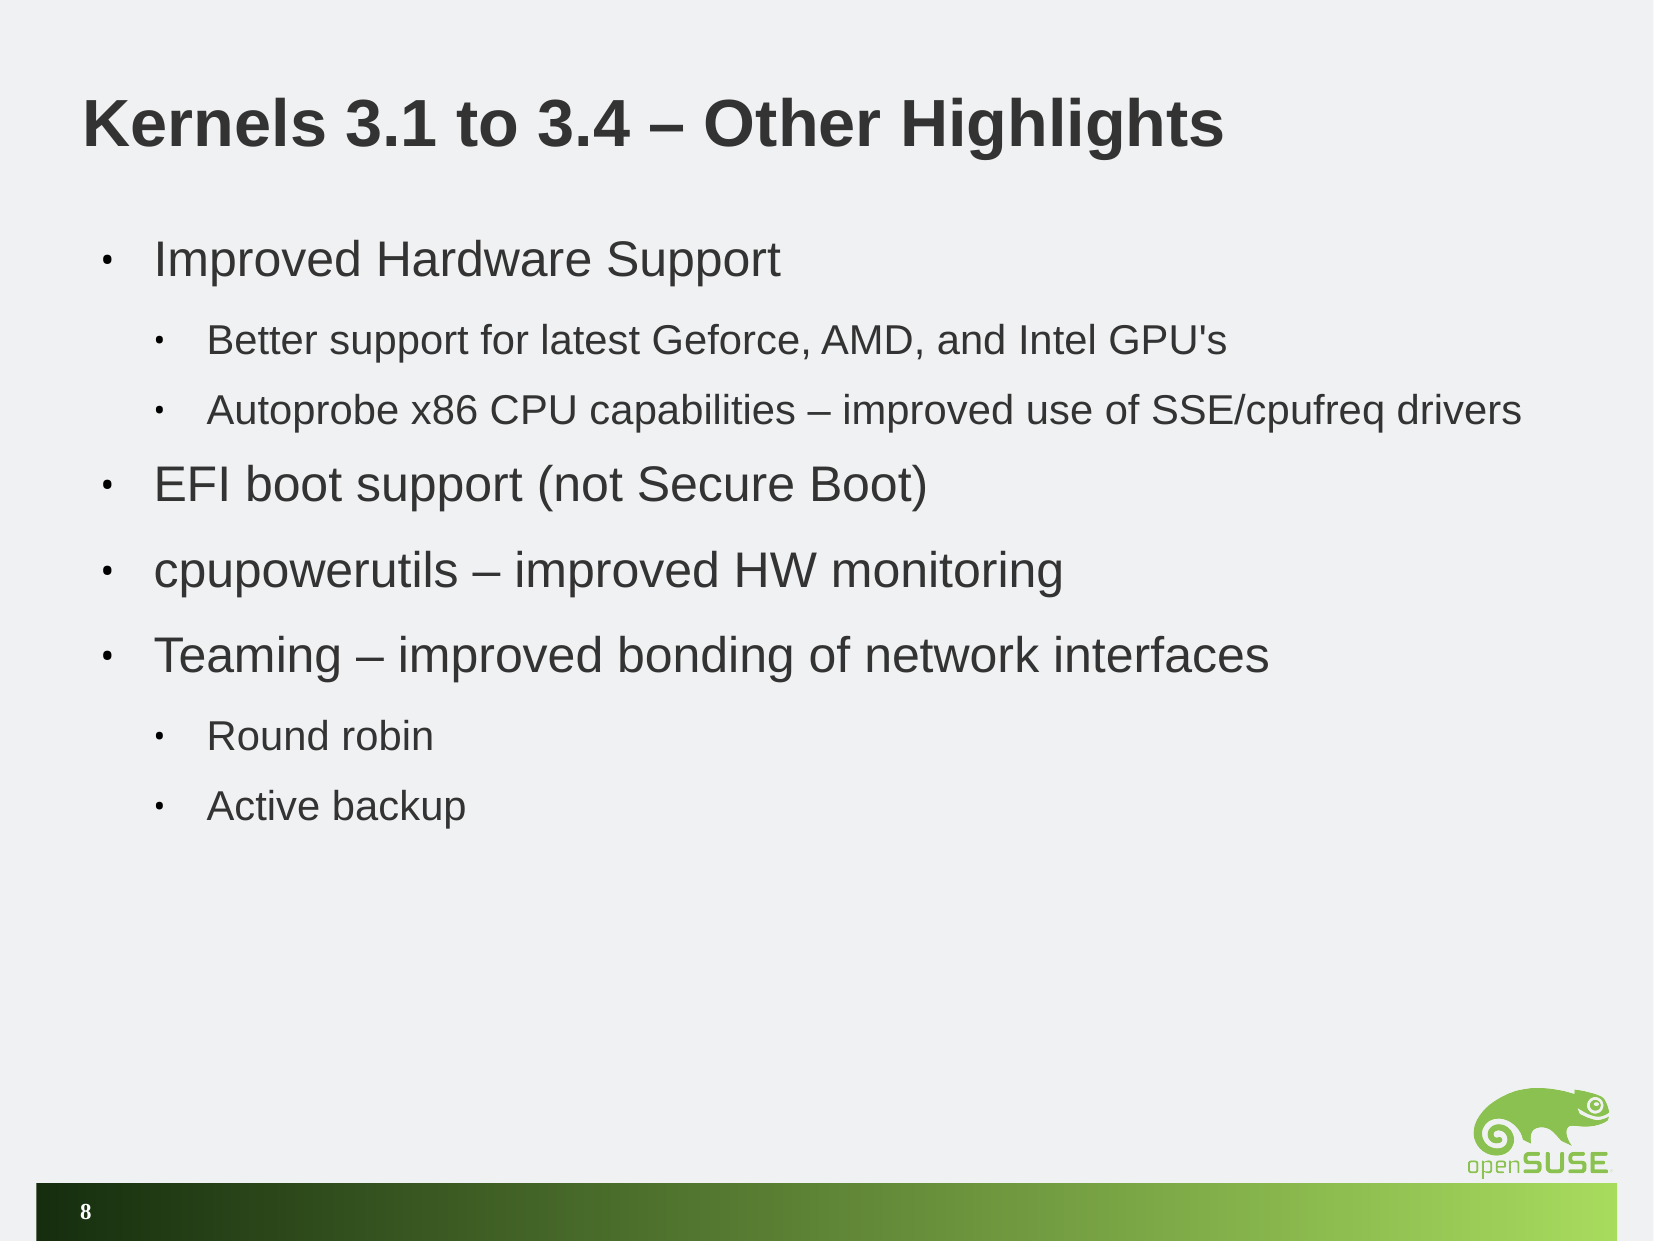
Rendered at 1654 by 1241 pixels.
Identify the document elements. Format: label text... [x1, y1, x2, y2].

title Kernels 3.1 to 3.4 – Other Highlights [82, 49, 1571, 198]
picture [0, 0, 1654, 1241]
list Improved Hardware Support Better support for latest Geforce, AMD, and Intel GPU's Autoprobe x86 CPU capabilities – improved use of SSE/cpufreq drivers EFI boot support (not Secure Boot) cpupowerutils – improved HW monitoring Teaming – improved bonding of network interfaces Round robin Active backup [82, 231, 1571, 951]
